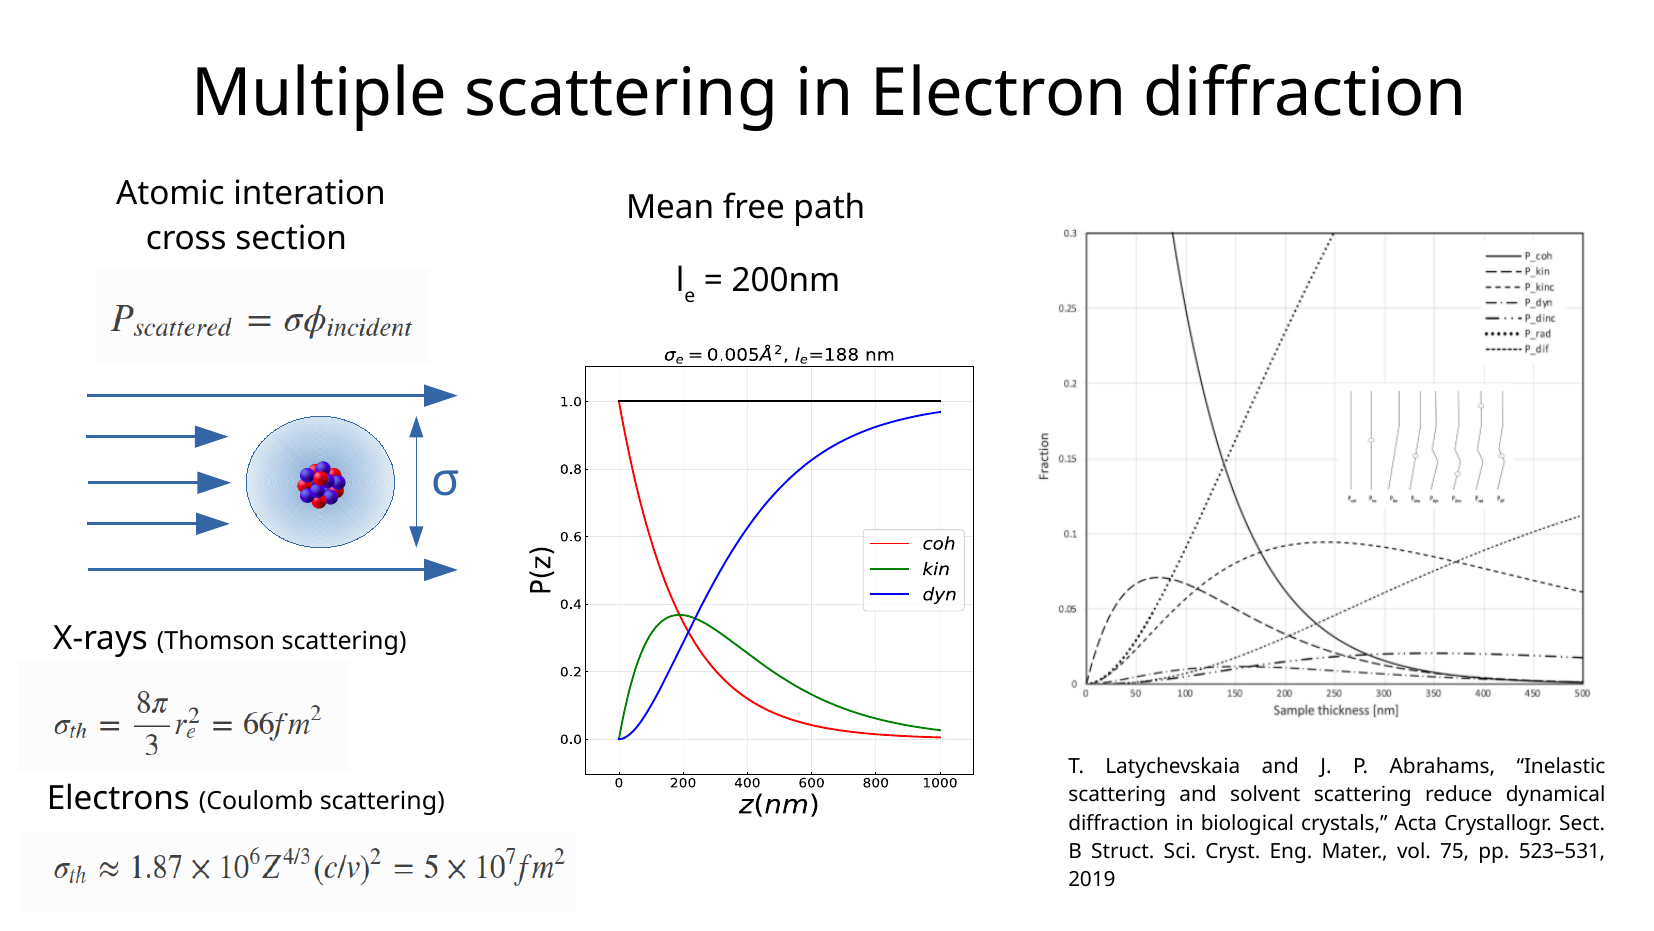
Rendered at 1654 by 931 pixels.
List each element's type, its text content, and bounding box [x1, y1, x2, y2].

title Mean free path [625, 177, 904, 234]
text_box T. Latychevskaia and J. P. Abrahams, “Inelastic scattering and solvent scattering reduce dynamical diffraction in biological crystals,” Acta Crystallogr. Sect. B Struct. Sci. Cryst. Eng. Mater., vol. 75, pp. 523–531, 2019 [1053, 747, 1621, 898]
title le = 200nm [649, 254, 928, 311]
picture [998, 191, 1639, 747]
picture [513, 330, 989, 830]
picture [295, 459, 348, 511]
title Multiple scattering in Electron diffraction [2, 0, 1654, 179]
title Atomic interation cross section [73, 169, 429, 259]
picture [18, 661, 349, 772]
title X-rays (Thomson scattering) [53, 592, 426, 682]
title Electrons (Coulomb scattering) [46, 751, 476, 832]
picture [21, 832, 576, 913]
title σ [431, 446, 482, 508]
text_box [246, 416, 395, 548]
picture [97, 268, 429, 364]
